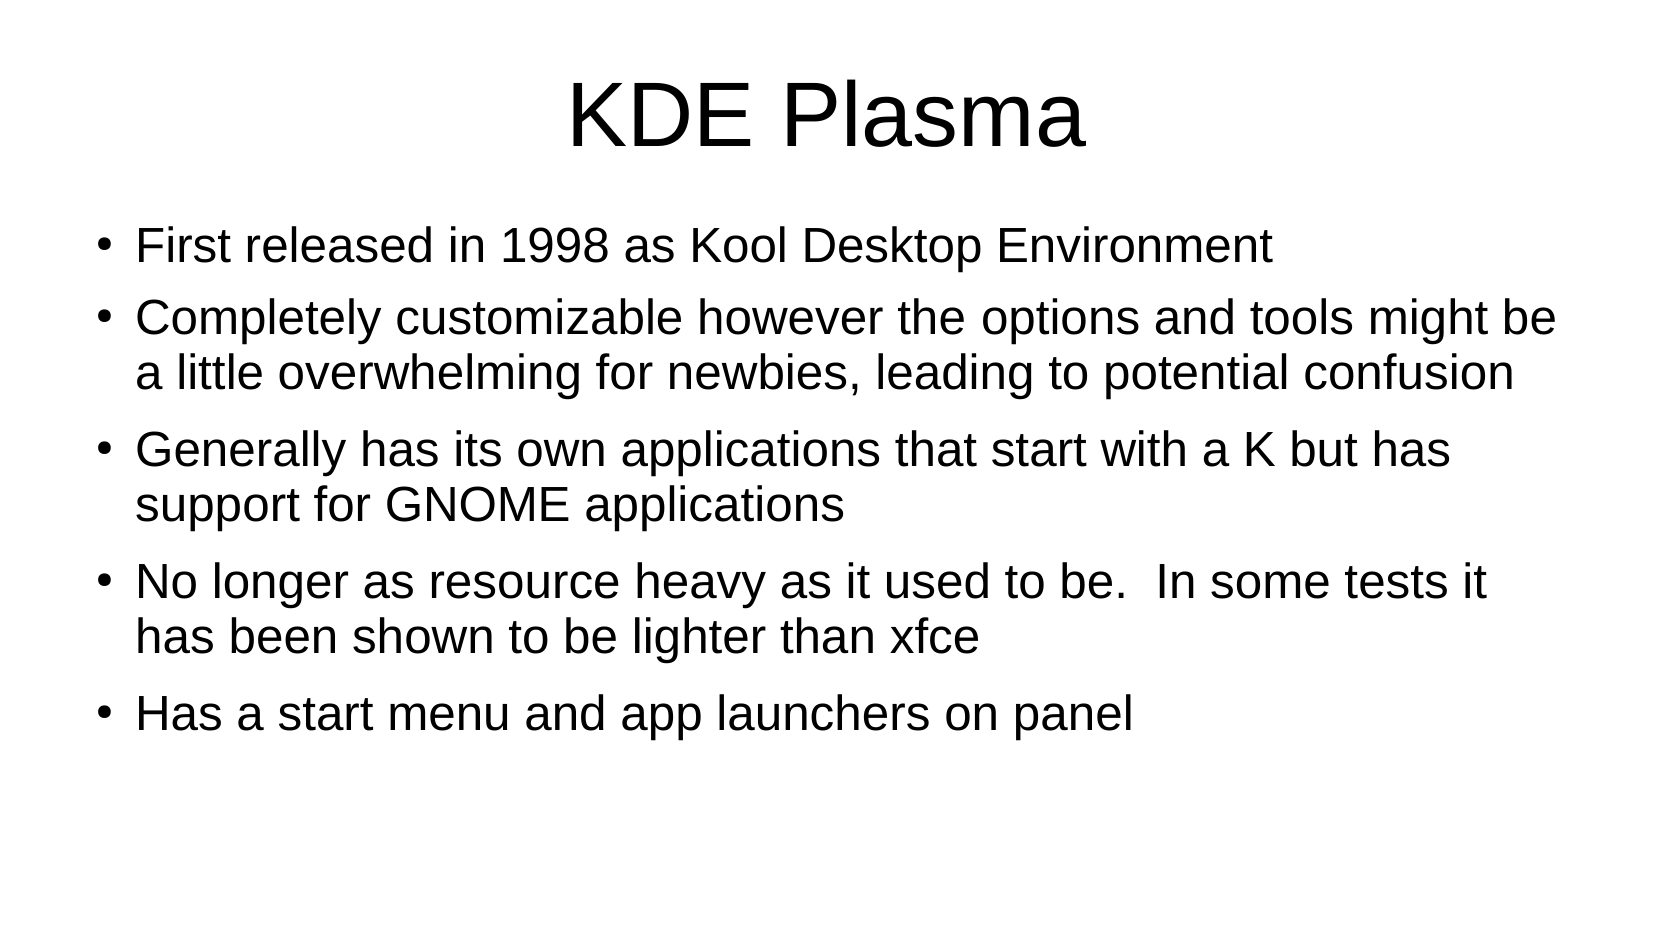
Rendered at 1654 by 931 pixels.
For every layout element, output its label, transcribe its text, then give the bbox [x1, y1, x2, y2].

title KDE Plasma [82, 37, 1571, 193]
list First released in 1998 as Kool Desktop Environment Completely customizable however the options and tools might be a little overwhelming for newbies, leading to potential confusion Generally has its own applications that start with a K but has support for GNOME applications No longer as resource heavy as it used to be. In some tests it has been shown to be lighter than xfce Has a start menu and app launchers on panel [82, 217, 1571, 758]
